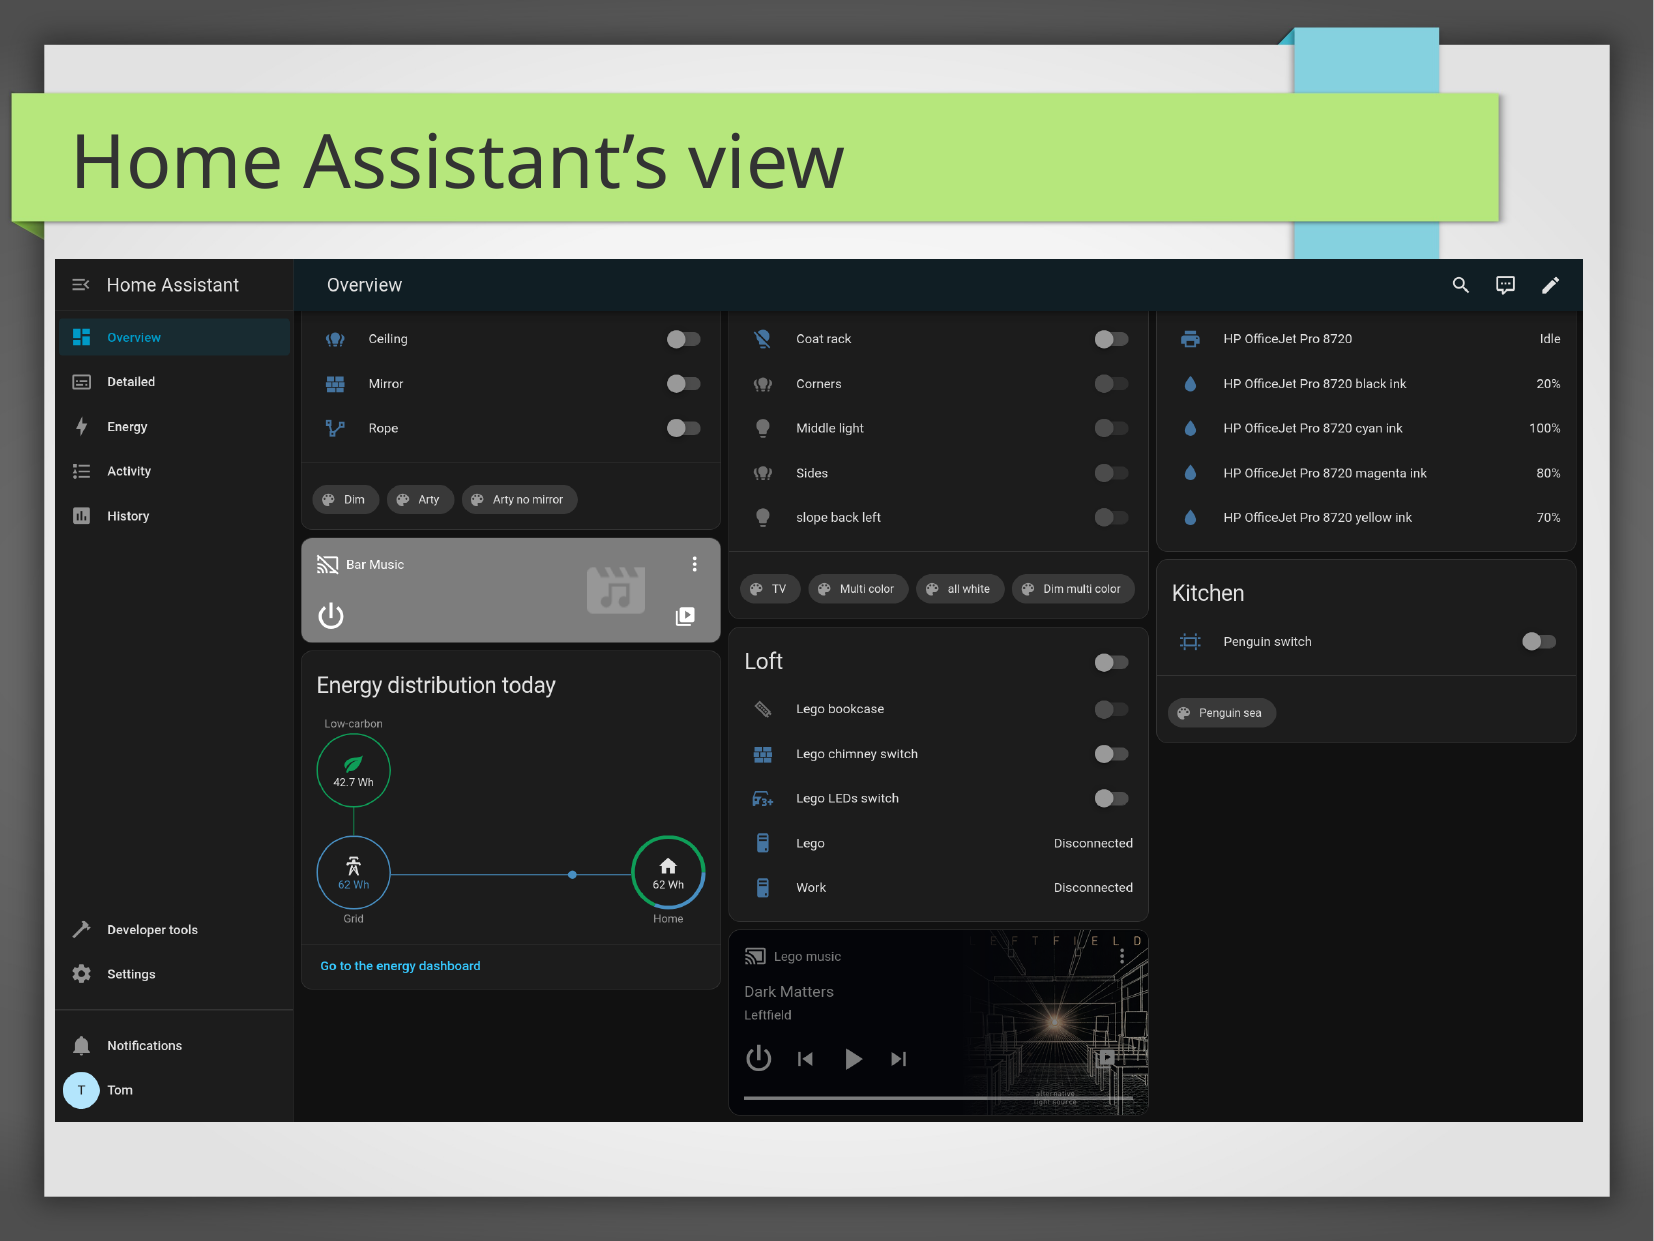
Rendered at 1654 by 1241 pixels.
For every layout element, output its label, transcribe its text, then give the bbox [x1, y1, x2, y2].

picture [0, 0, 1654, 1241]
title Home Assistant’s view [70, 106, 1229, 213]
